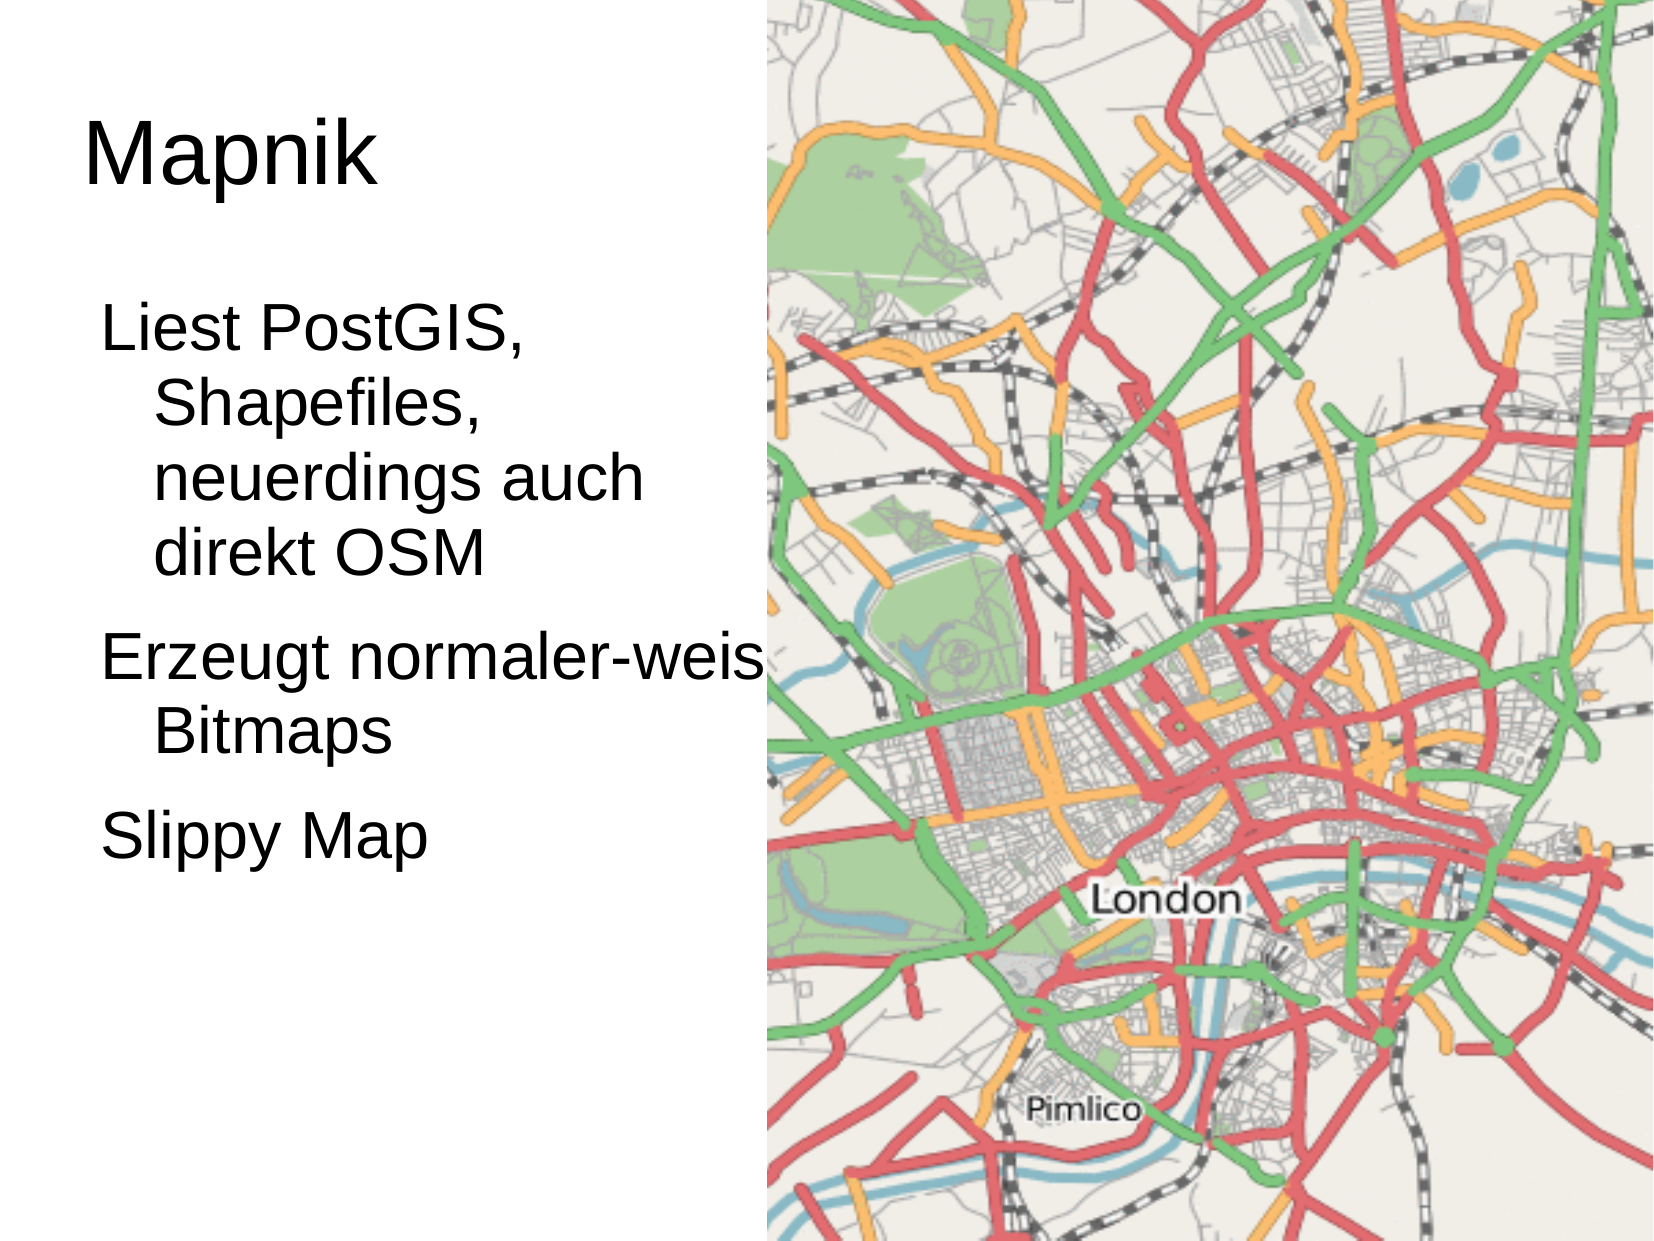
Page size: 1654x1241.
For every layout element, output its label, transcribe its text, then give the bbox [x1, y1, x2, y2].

list Liest PostGIS, Shapefiles, neuerdings auch direkt OSM Erzeugt normaler-weise Bitmaps Slippy Map [82, 290, 767, 1109]
picture [767, 0, 1654, 1241]
title Mapnik [82, 49, 767, 257]
